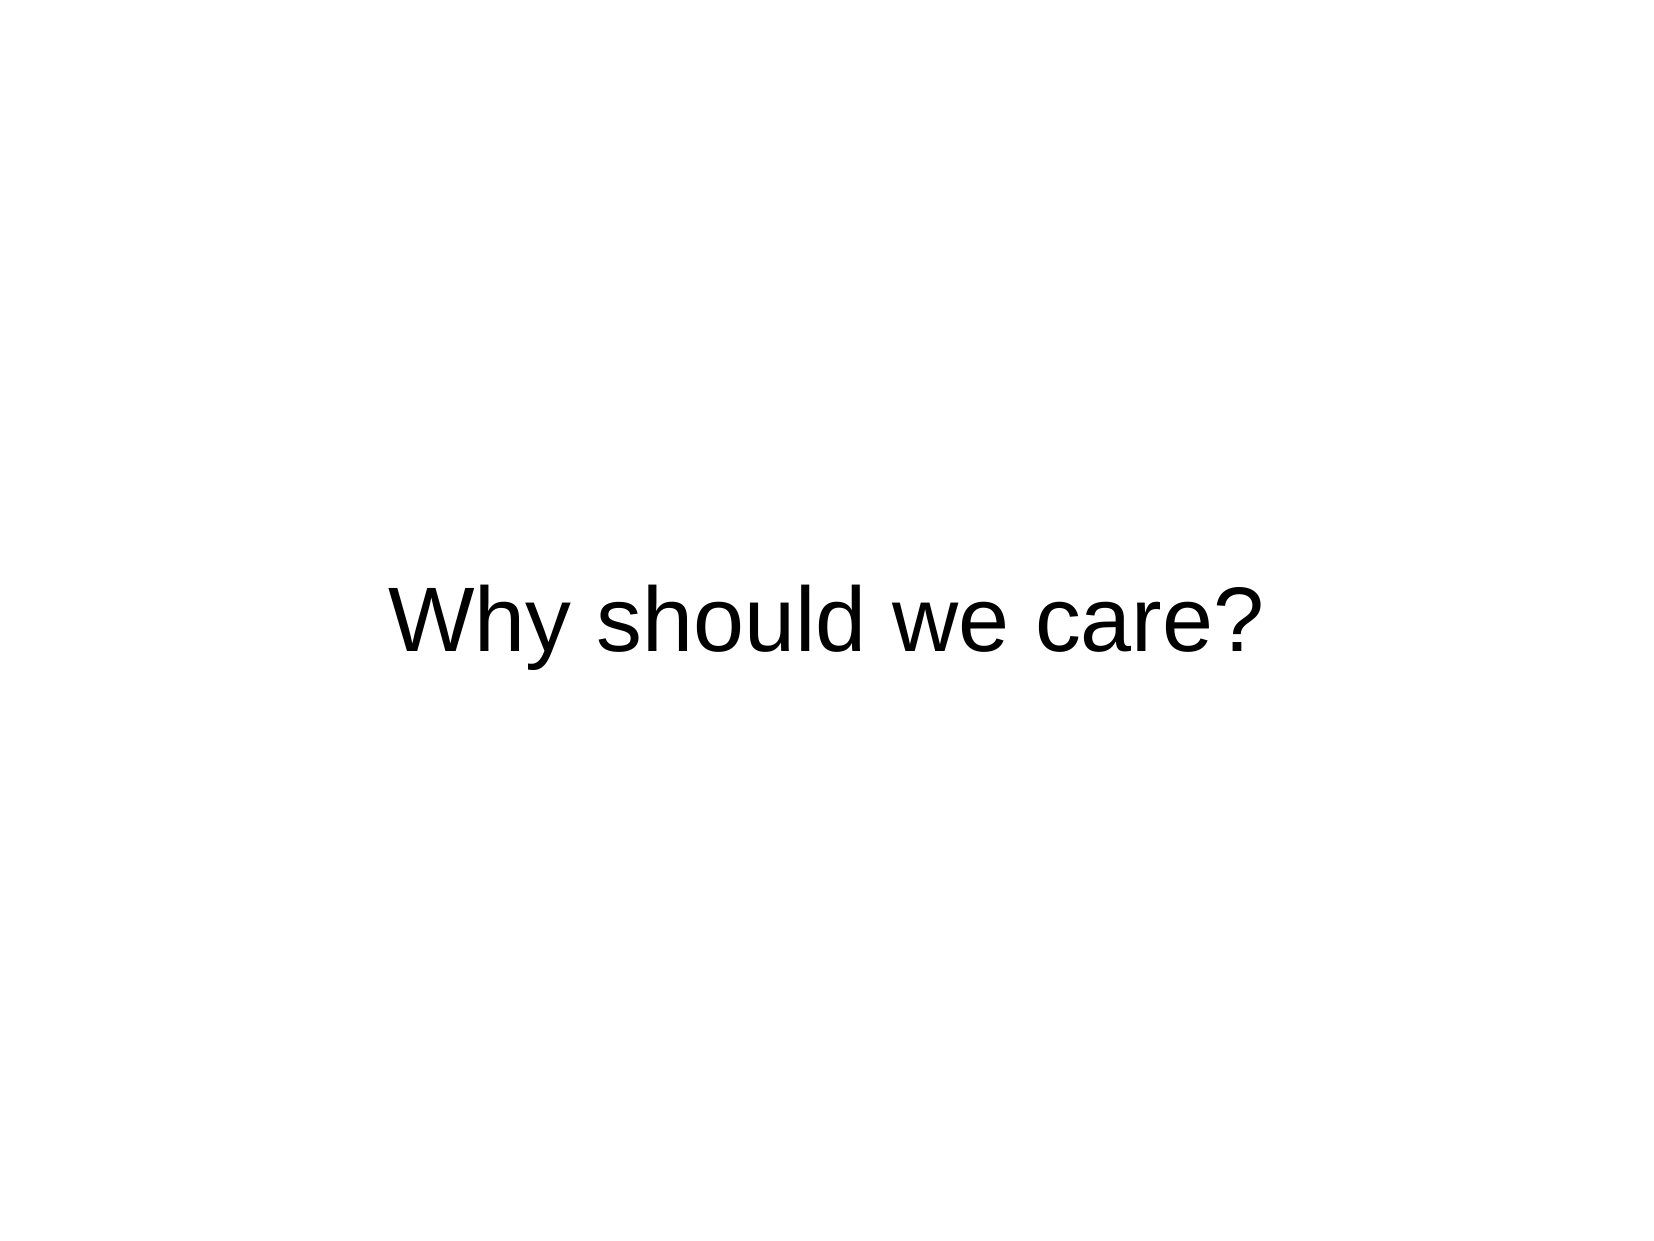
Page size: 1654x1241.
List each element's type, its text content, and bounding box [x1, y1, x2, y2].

title Why should we care? [82, 516, 1571, 724]
